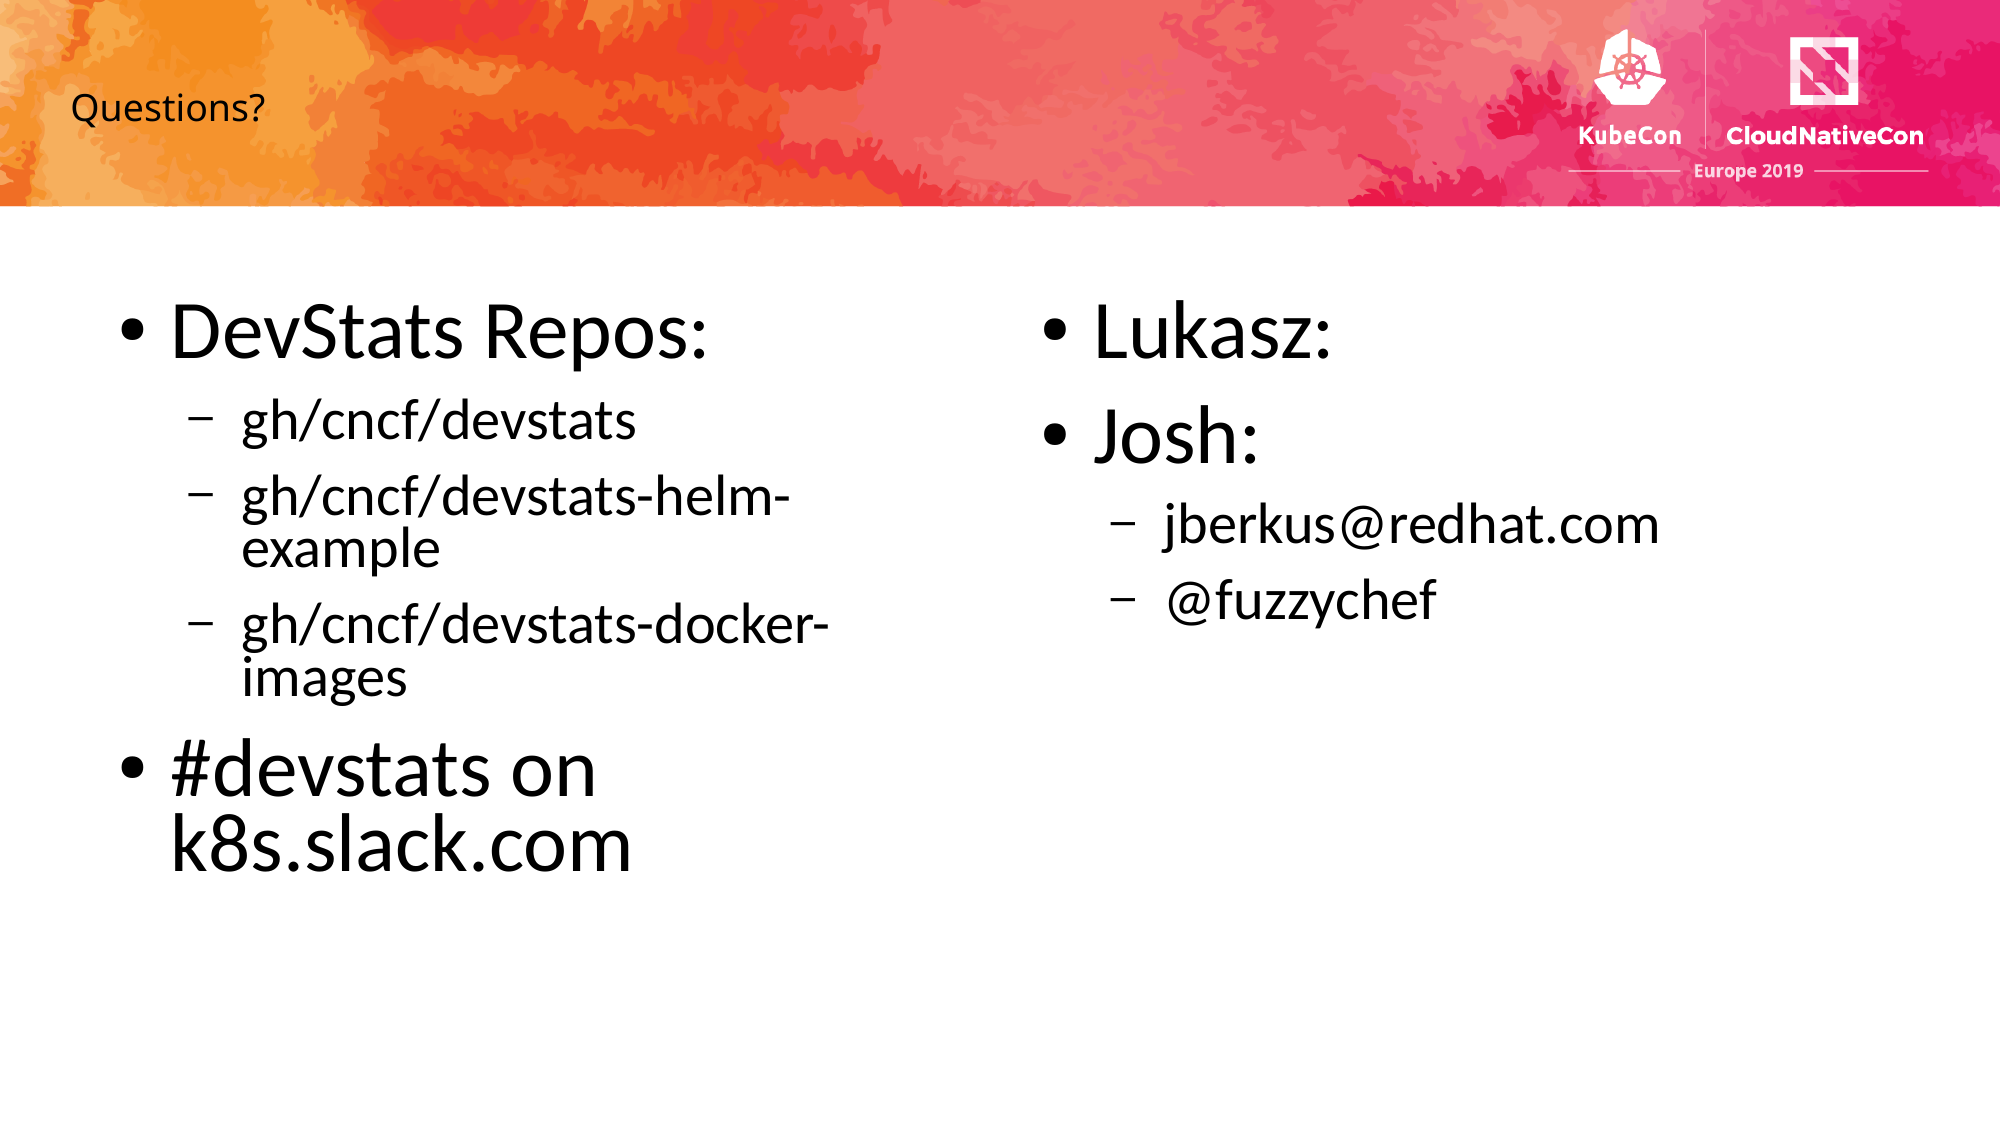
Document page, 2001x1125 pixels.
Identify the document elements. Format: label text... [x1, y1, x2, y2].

title Questions? [70, 0, 1796, 217]
list Lukasz: Josh: jberkus@redhat.com @fuzzychef [1022, 298, 1901, 952]
list DevStats Repos: gh/cncf/devstats gh/cncf/devstats-helm-example gh/cncf/devstats-docker-images #devstats on k8s.slack.com [99, 298, 979, 952]
picture [0, 0, 2000, 1125]
